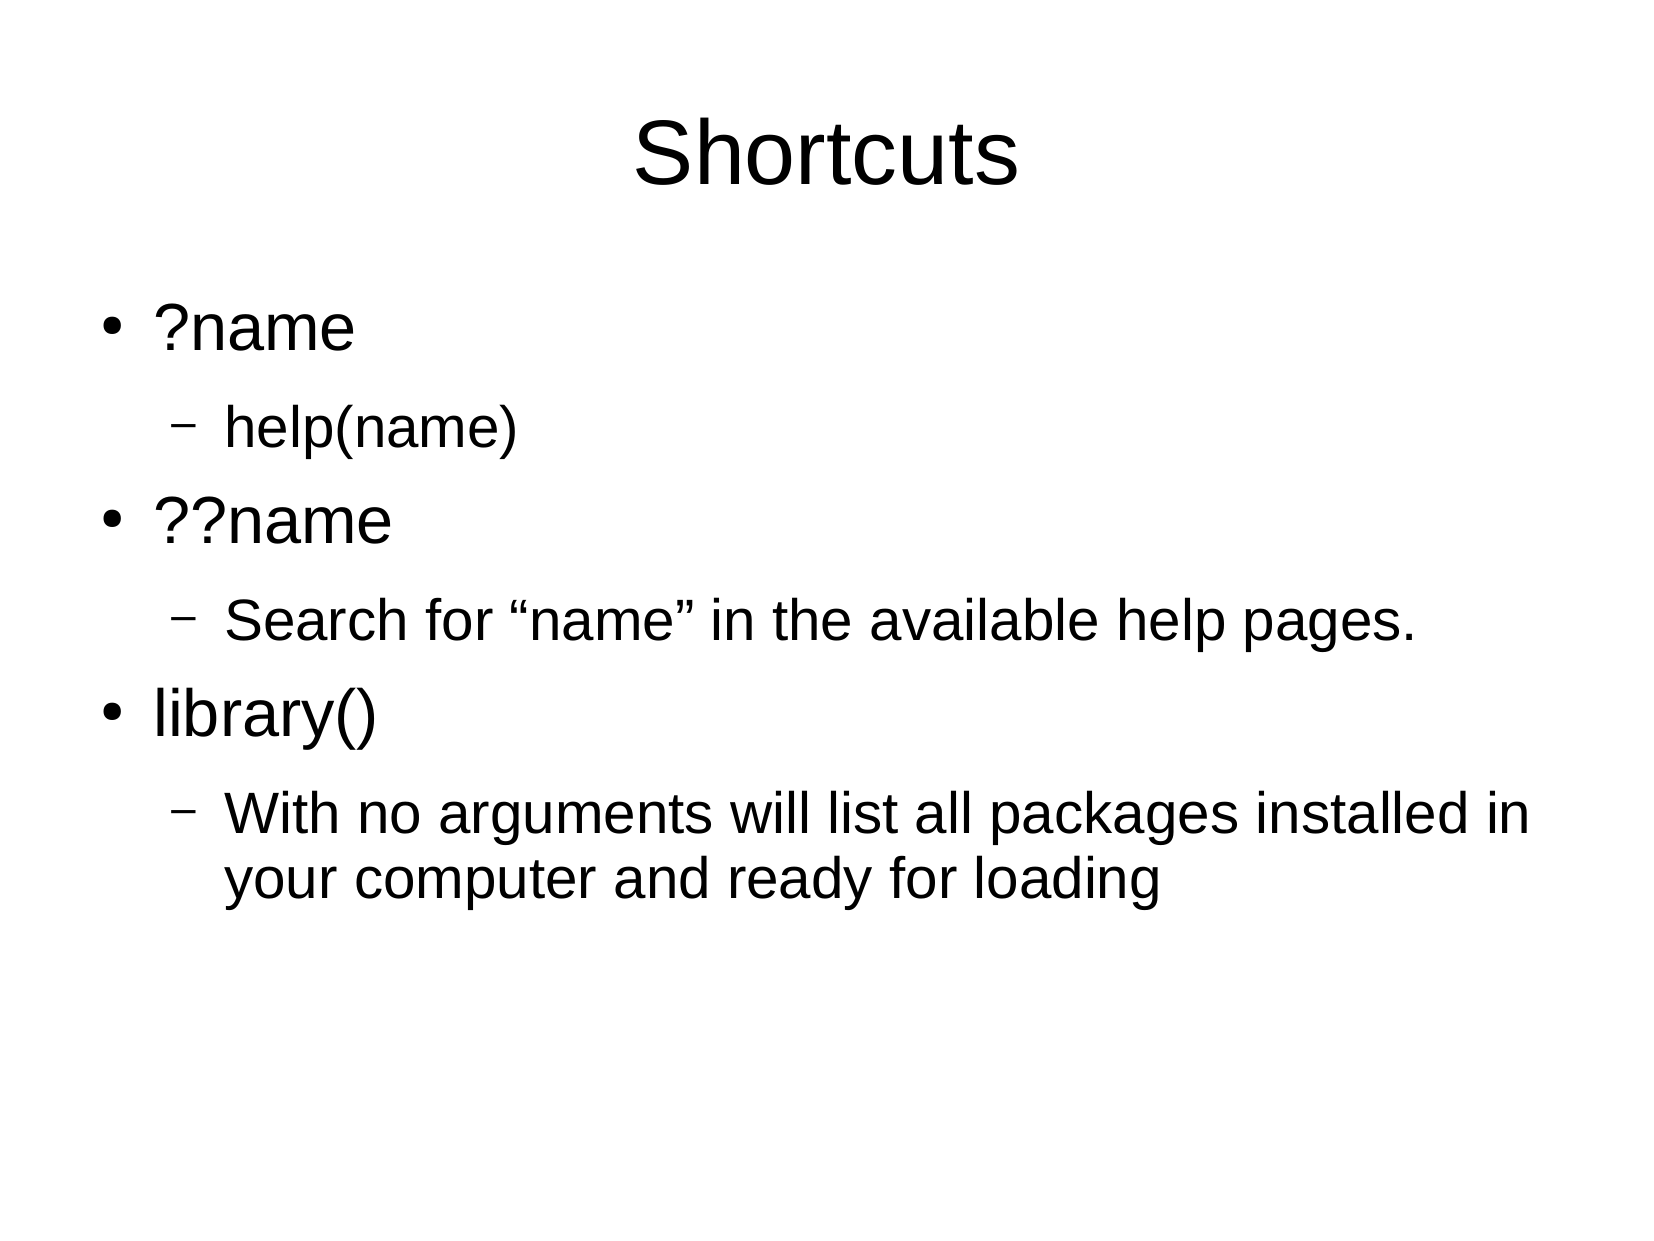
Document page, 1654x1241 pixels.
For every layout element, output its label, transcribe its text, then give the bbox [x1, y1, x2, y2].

list ?name help(name) ??name Search for “name” in the available help pages. library() With no arguments will list all packages installed in your computer and ready for loading [82, 290, 1571, 1010]
title Shortcuts [82, 49, 1571, 257]
